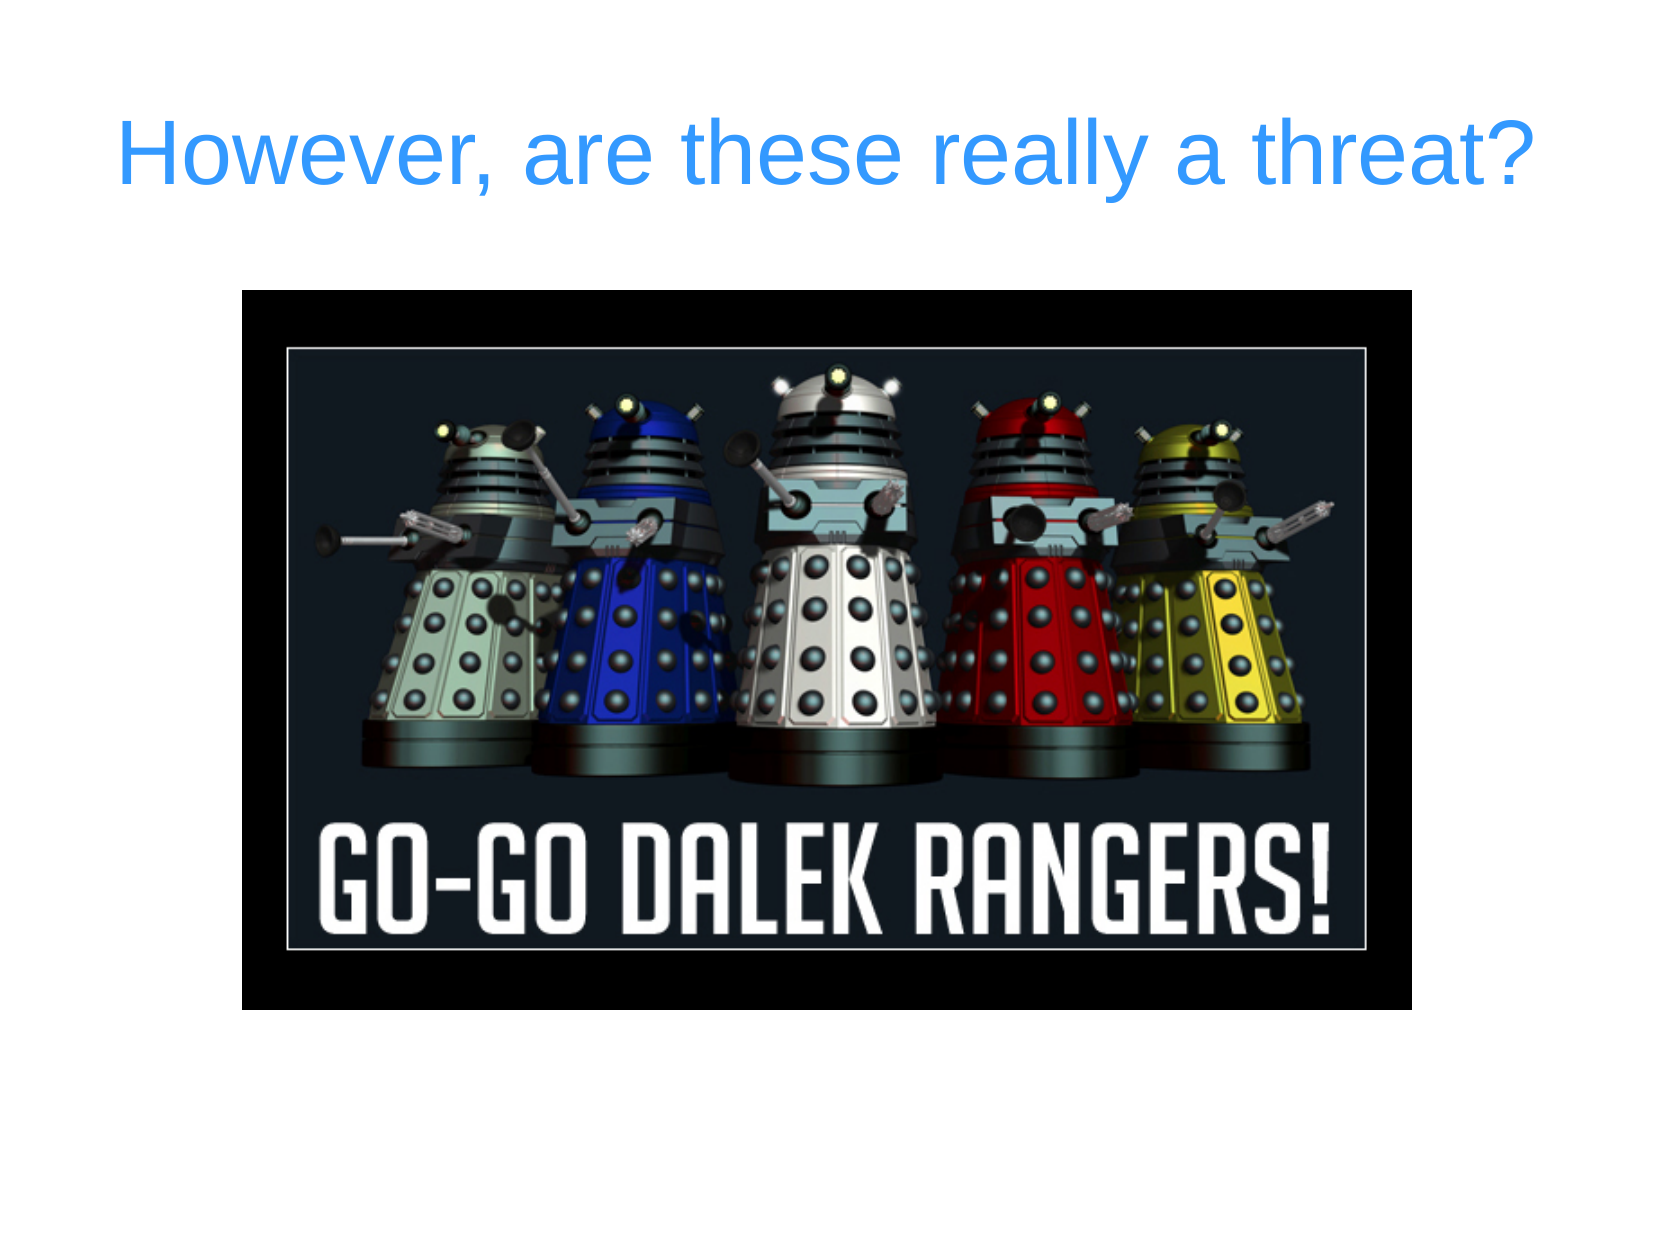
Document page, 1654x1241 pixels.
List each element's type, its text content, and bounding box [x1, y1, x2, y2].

picture [242, 290, 1412, 1010]
title However, are these really a threat? [82, 49, 1571, 257]
